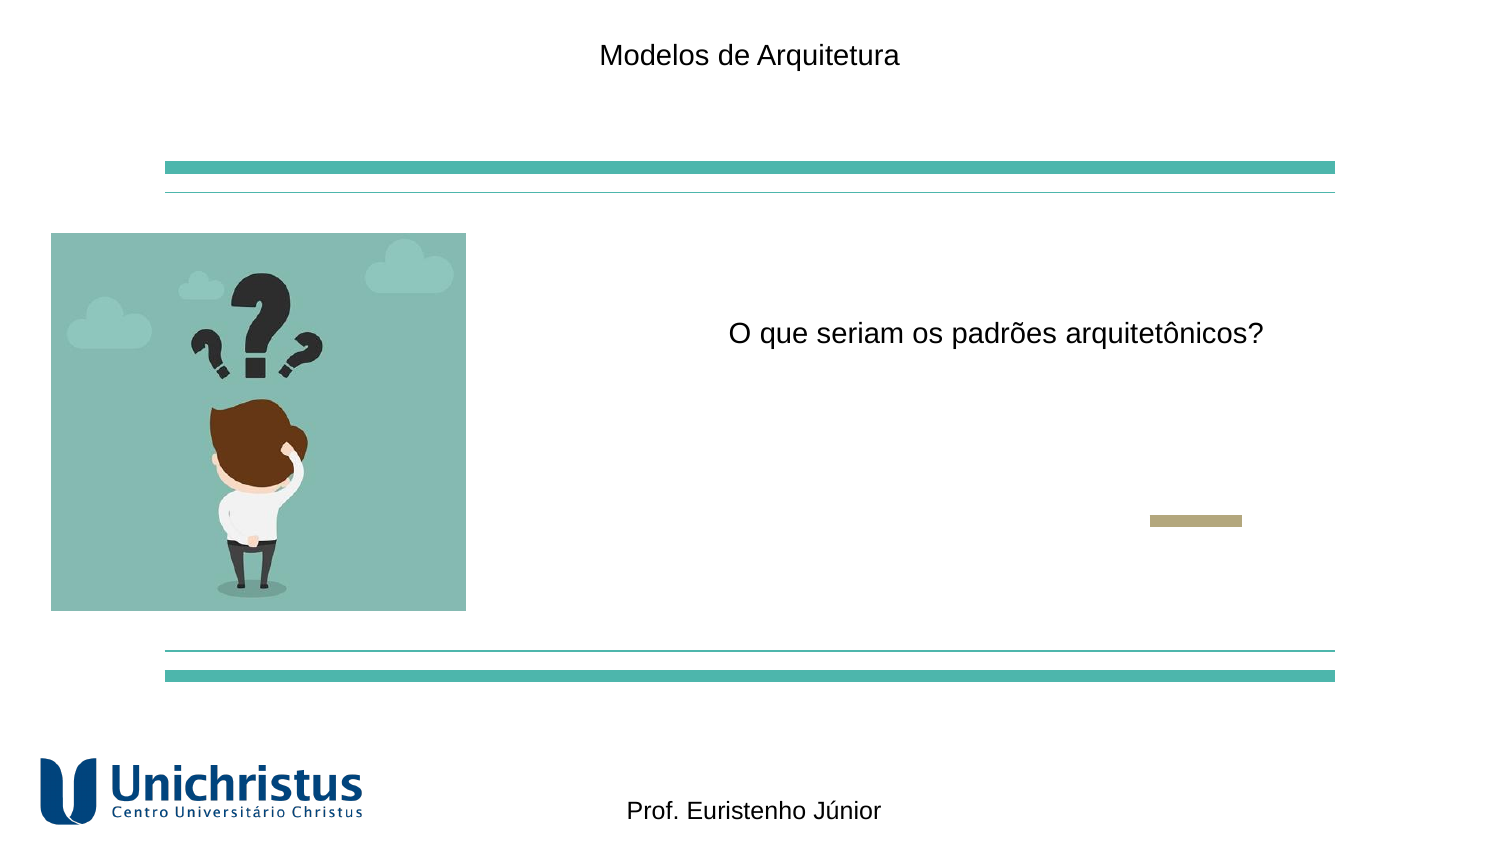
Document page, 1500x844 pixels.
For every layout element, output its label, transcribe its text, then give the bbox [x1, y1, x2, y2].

title Modelos de Arquitetura [51, 20, 1449, 137]
list O que seriam os padrões arquitetônicos? [544, 152, 1449, 750]
picture [35, 754, 367, 827]
picture [51, 233, 466, 611]
